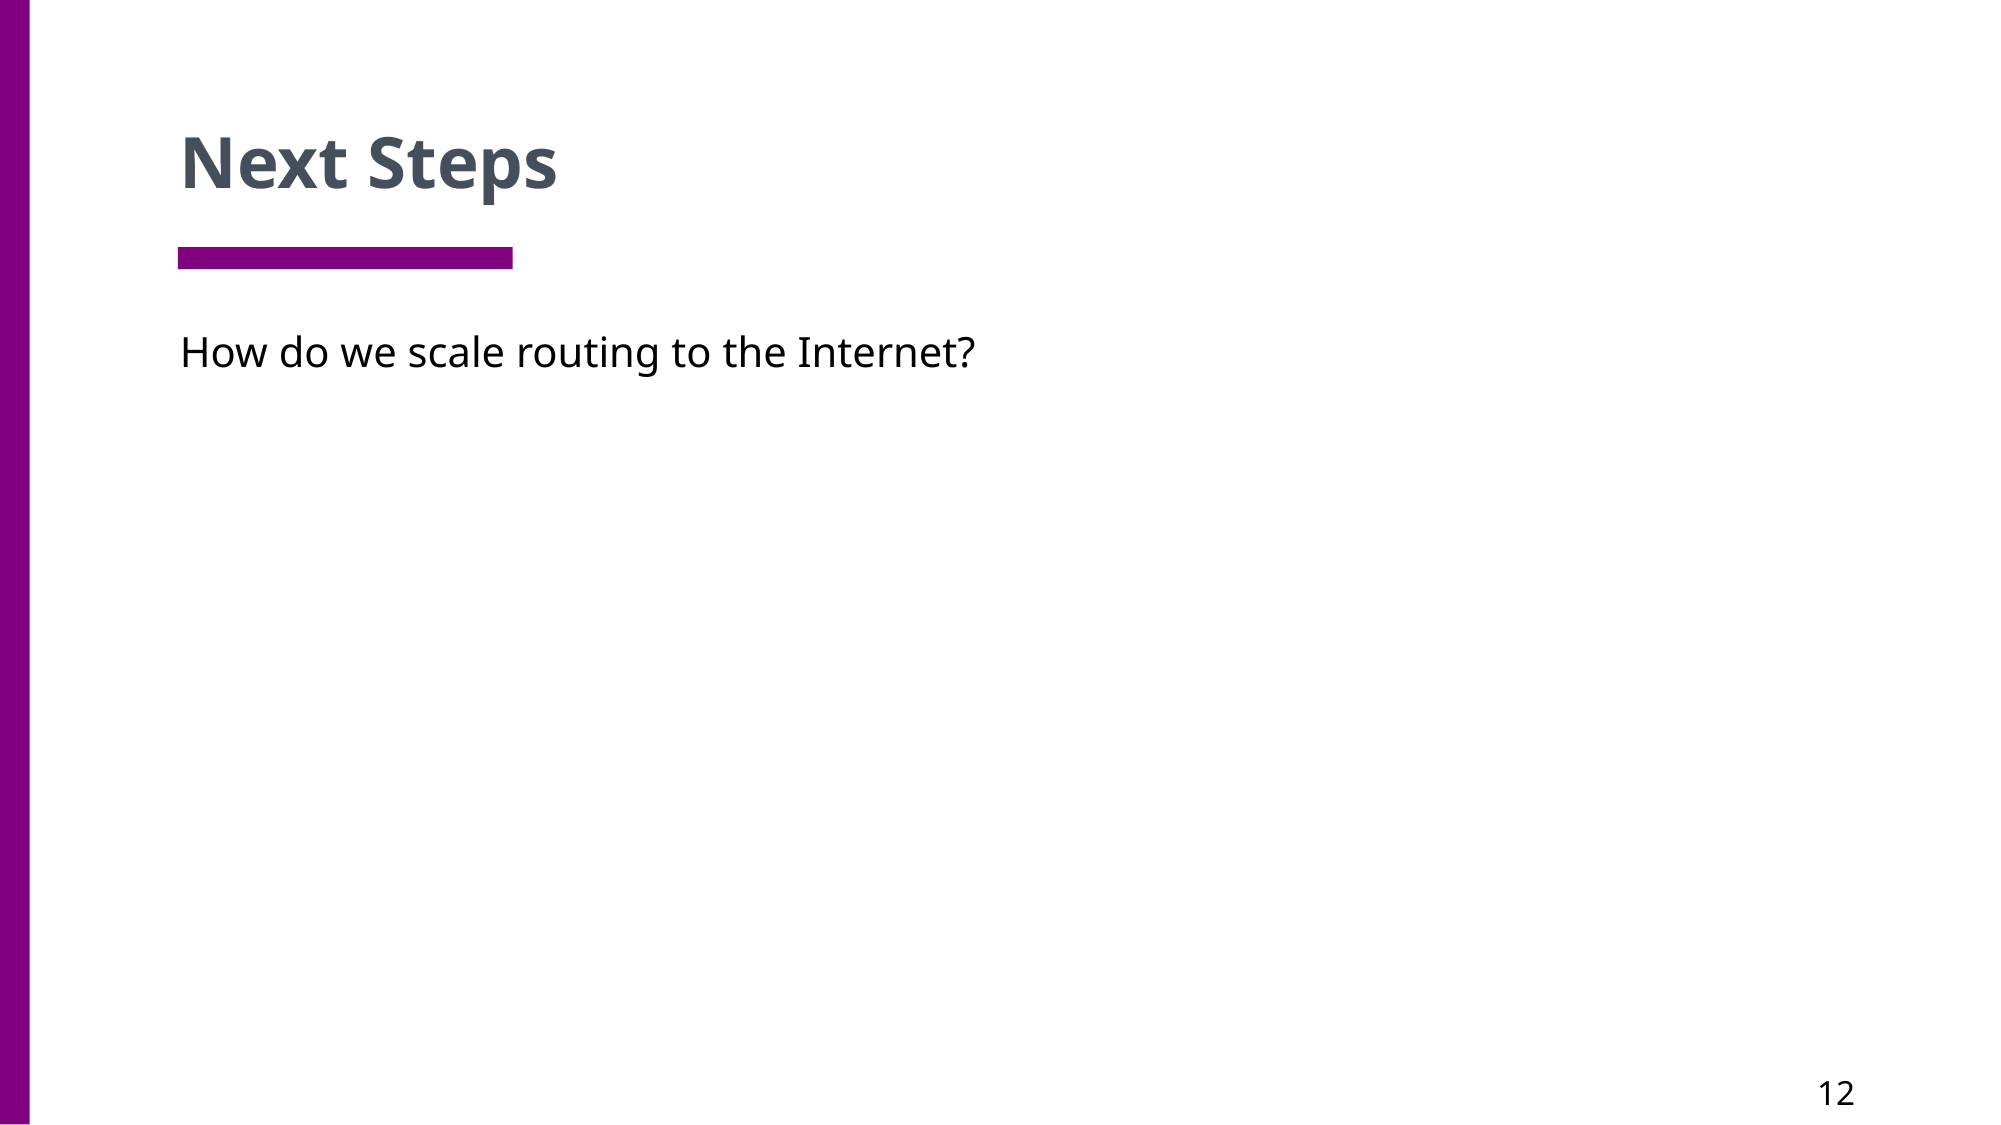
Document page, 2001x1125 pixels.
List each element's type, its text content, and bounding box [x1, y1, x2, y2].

text_box How do we scale routing to the Internet? [165, 314, 1834, 687]
text_box Next Steps [165, 104, 594, 285]
